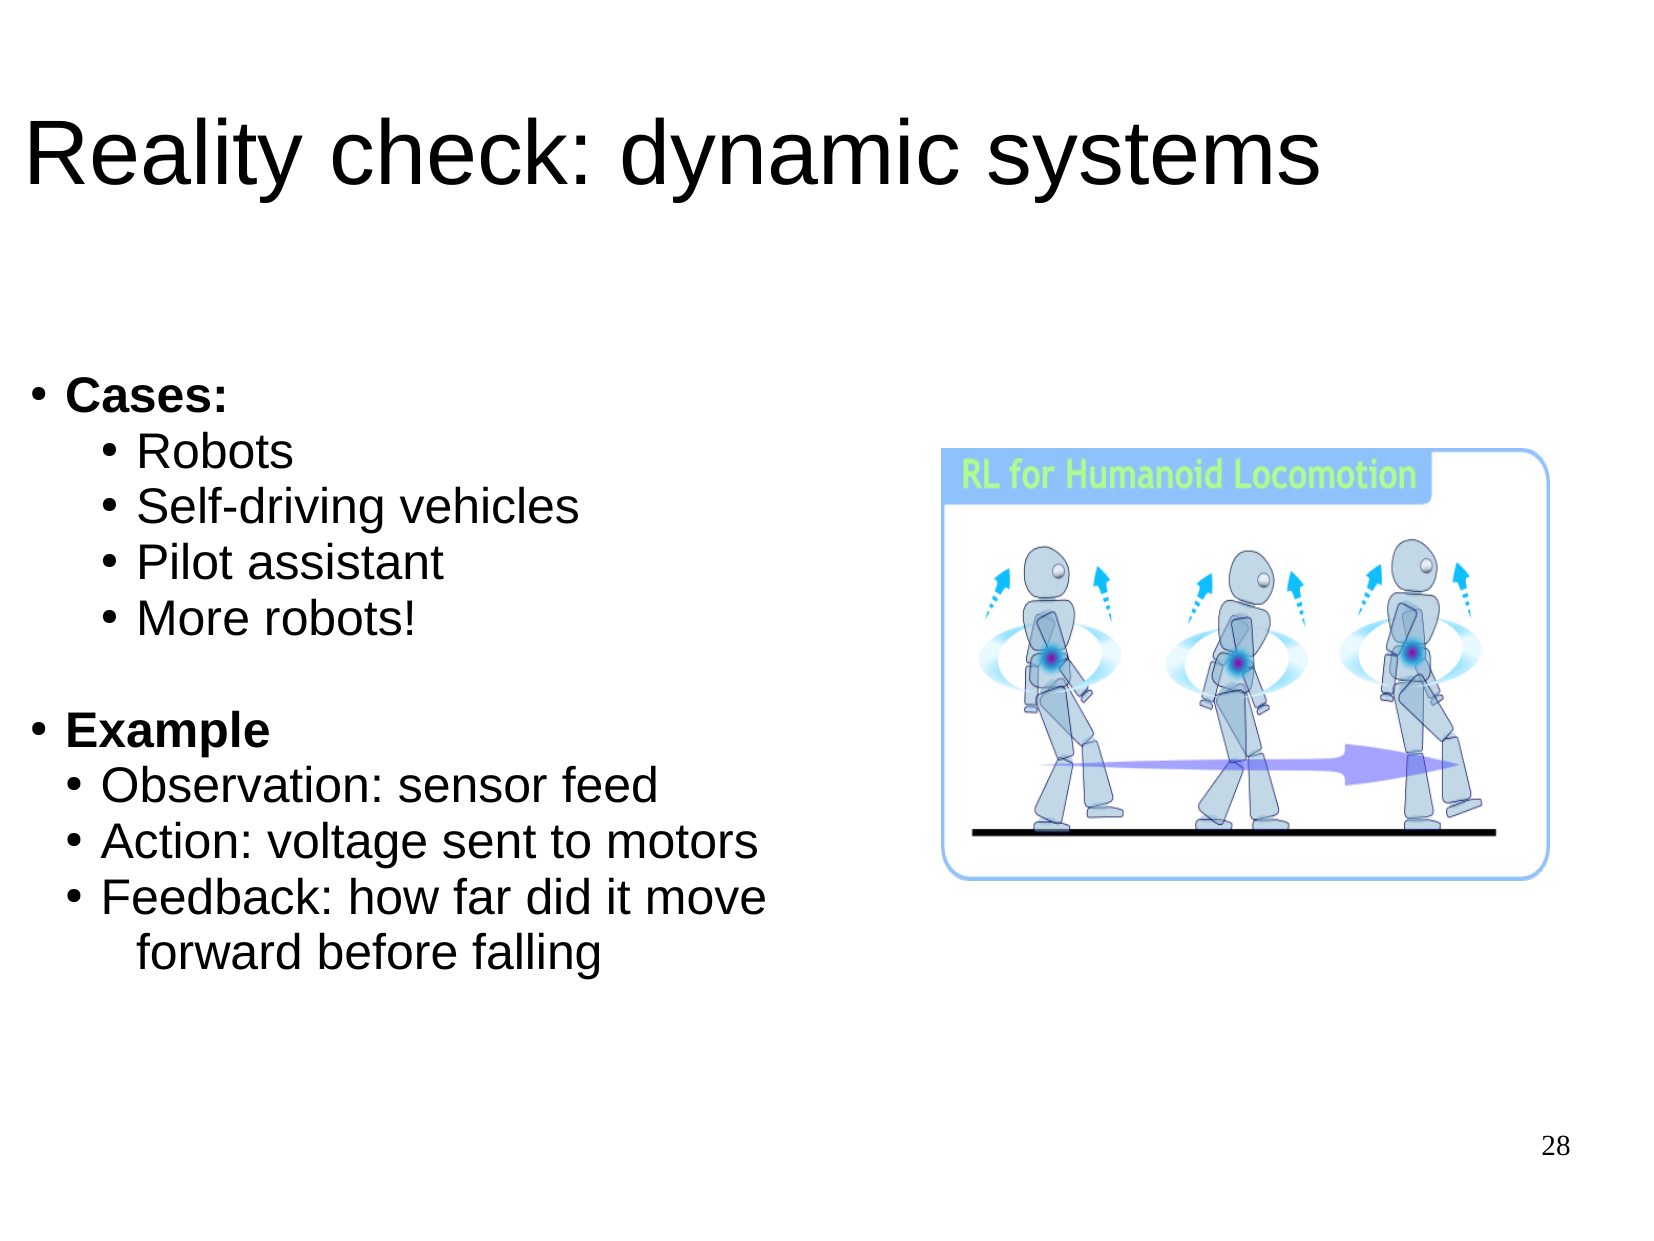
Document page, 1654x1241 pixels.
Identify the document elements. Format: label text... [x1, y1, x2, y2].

picture [941, 448, 1550, 881]
title Reality check: dynamic systems [23, 49, 1512, 257]
text_box Cases: Robots Self-driving vehicles Pilot assistant More robots! Example Observation: sensor feed Action: voltage sent to motors Feedback: how far did it move forward before falling [15, 359, 1207, 1107]
